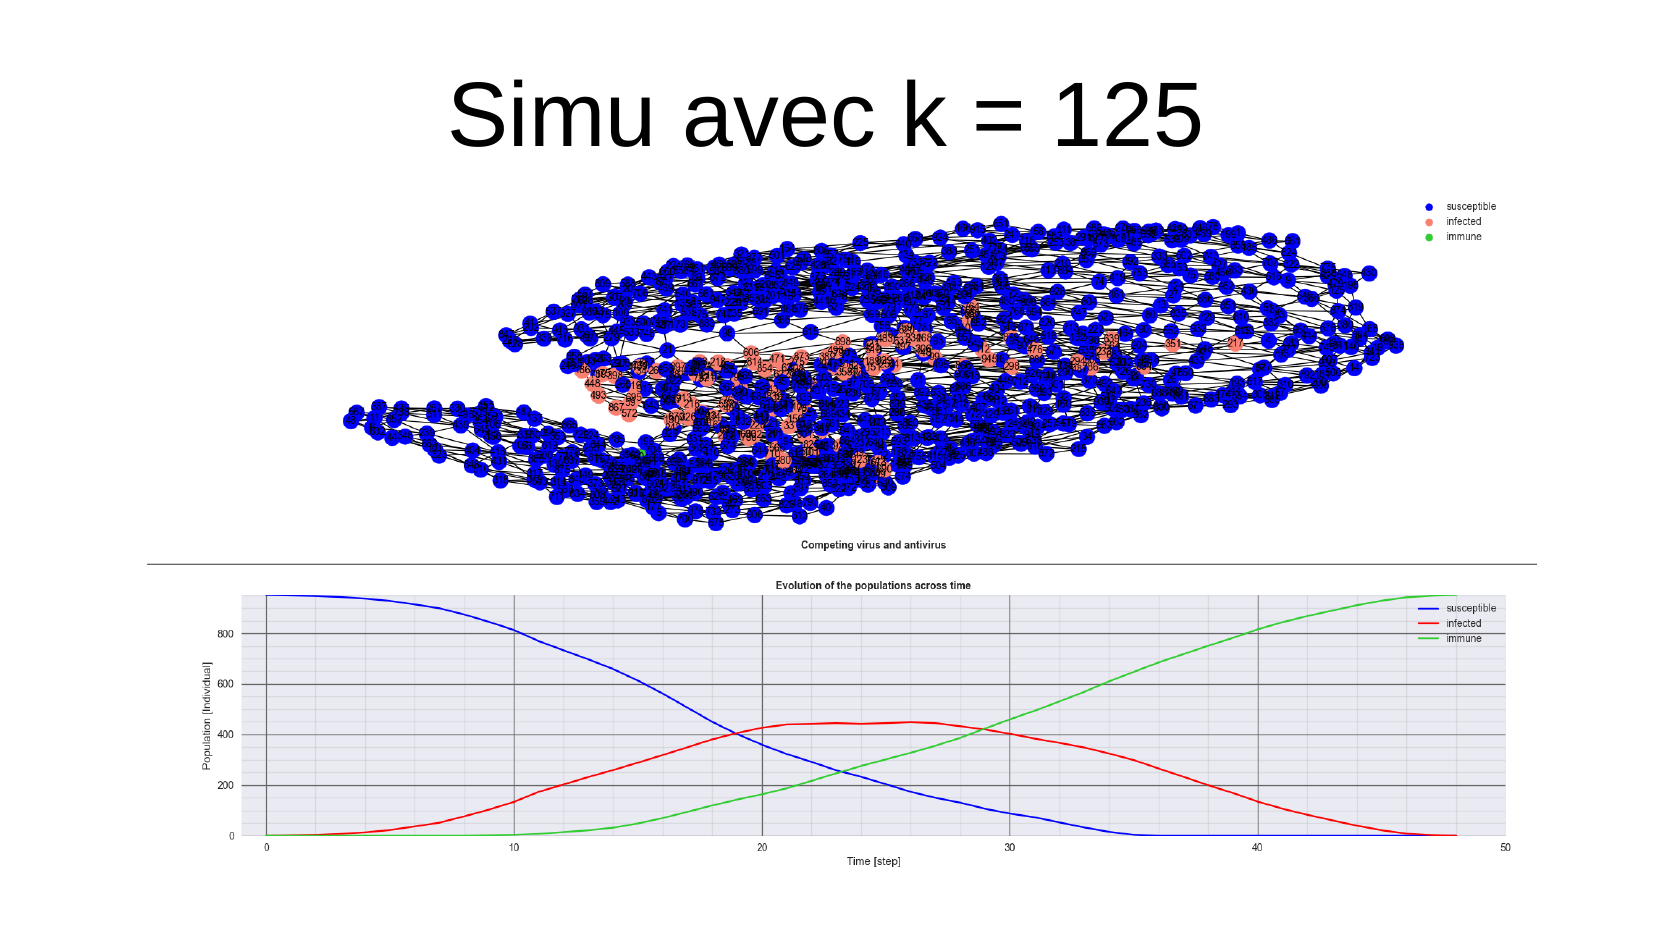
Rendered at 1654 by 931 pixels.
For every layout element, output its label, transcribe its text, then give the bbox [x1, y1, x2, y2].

title Simu avec k = 125 [82, 37, 1571, 193]
picture [147, 192, 1537, 874]
